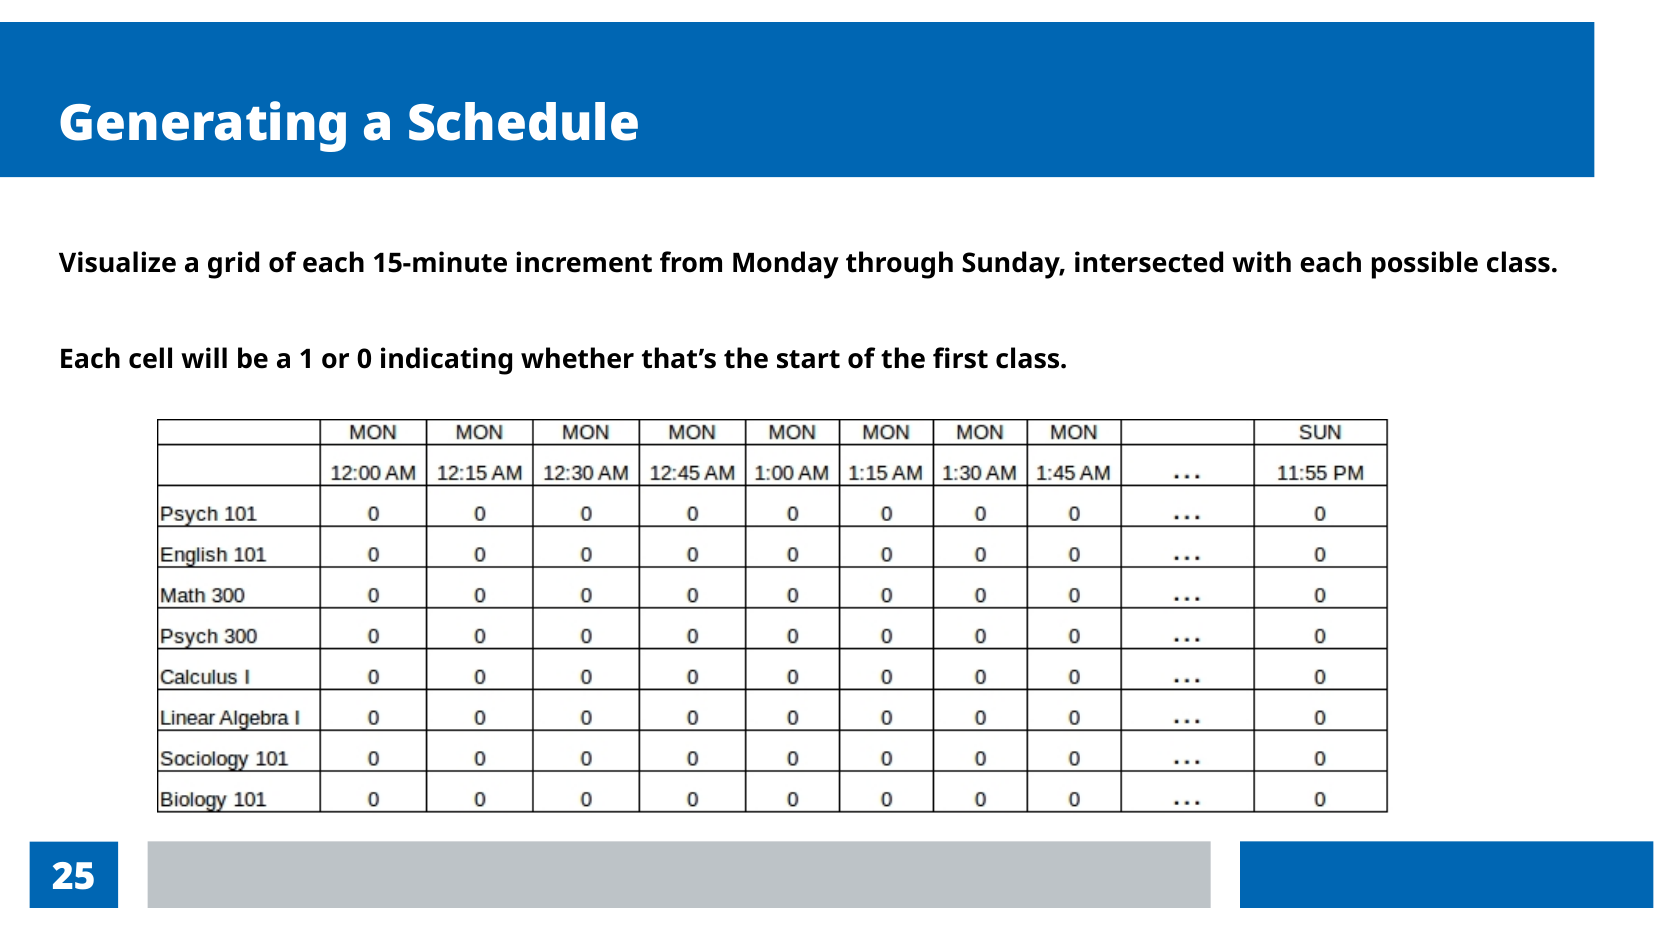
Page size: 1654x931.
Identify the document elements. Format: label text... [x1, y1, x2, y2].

picture [157, 419, 1396, 816]
title Generating a Schedule [59, 44, 1595, 156]
list Visualize a grid of each 15-minute increment from Monday through Sunday, intersected with each possible class. Each cell will be a 1 or 0 indicating whether that’s the start of the first class. [58, 243, 1565, 391]
